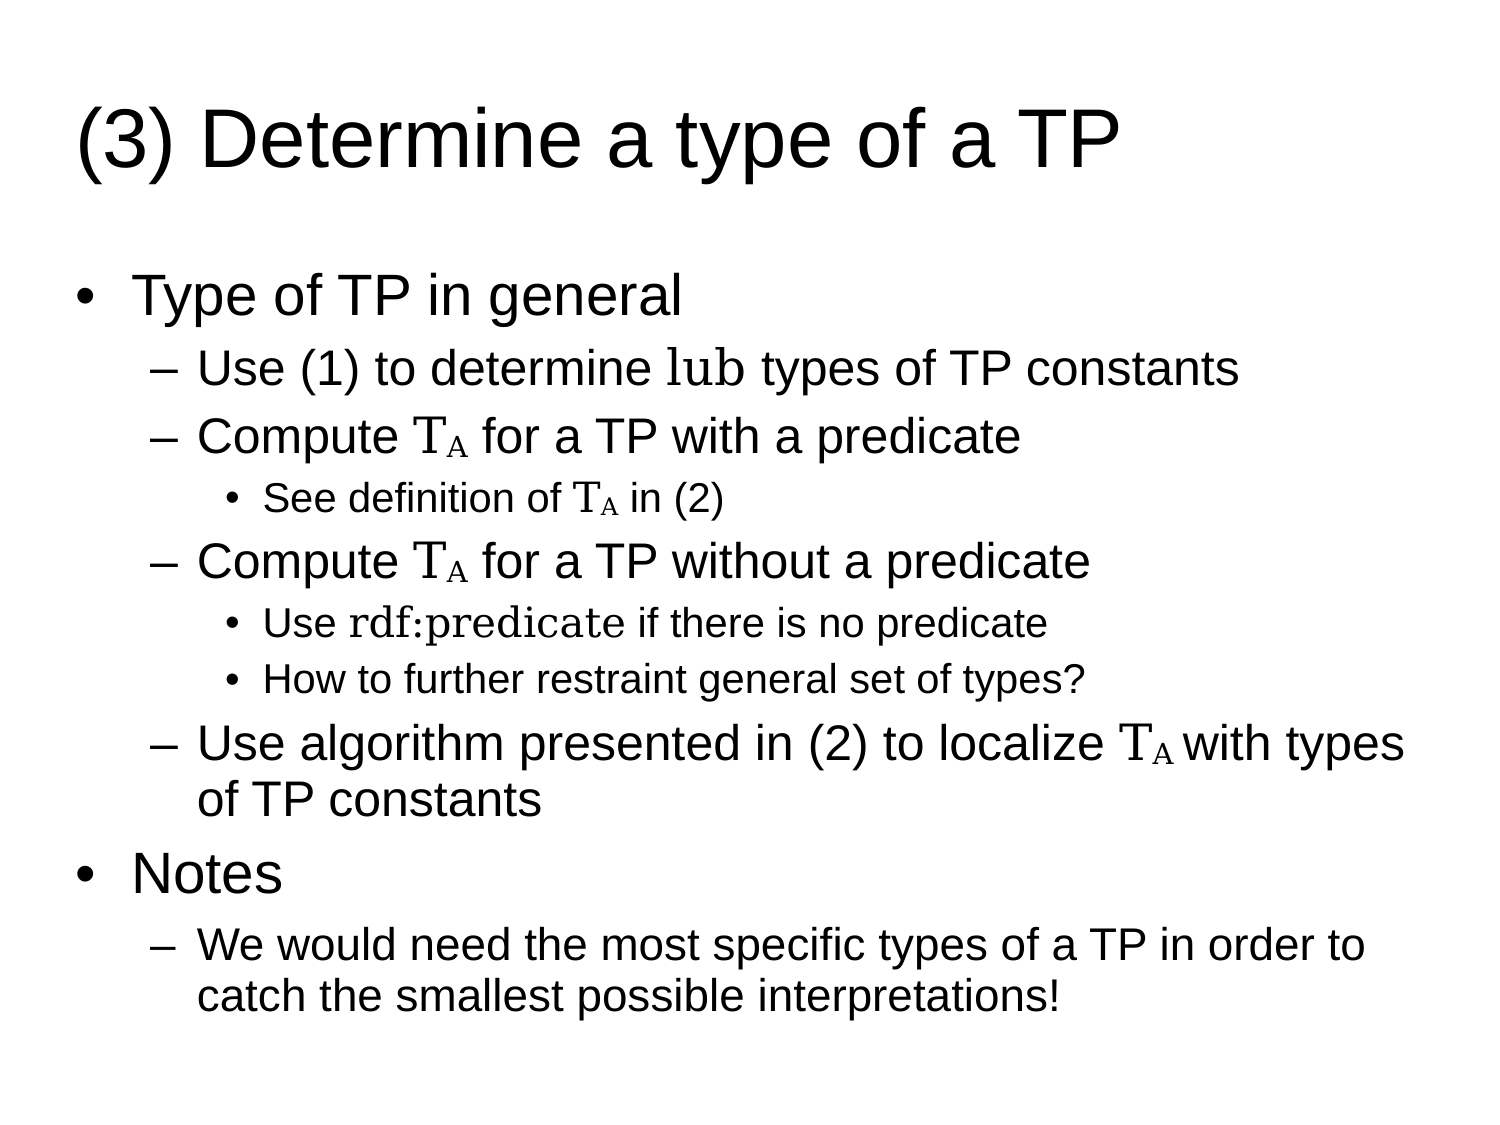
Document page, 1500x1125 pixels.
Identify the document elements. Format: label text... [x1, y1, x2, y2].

list Type of TP in general Use (1) to determine lub types of TP constants Compute TA for a TP with a predicate See definition of TA in (2) Compute TA for a TP without a predicate Use rdf:predicate if there is no predicate How to further restraint general set of types? Use algorithm presented in (2) to localize TA with types of TP constants Notes We would need the most specific types of a TP in order to catch the smallest possible interpretations! [75, 262, 1418, 1036]
title (3) Determine a type of a TP [75, 45, 1426, 233]
